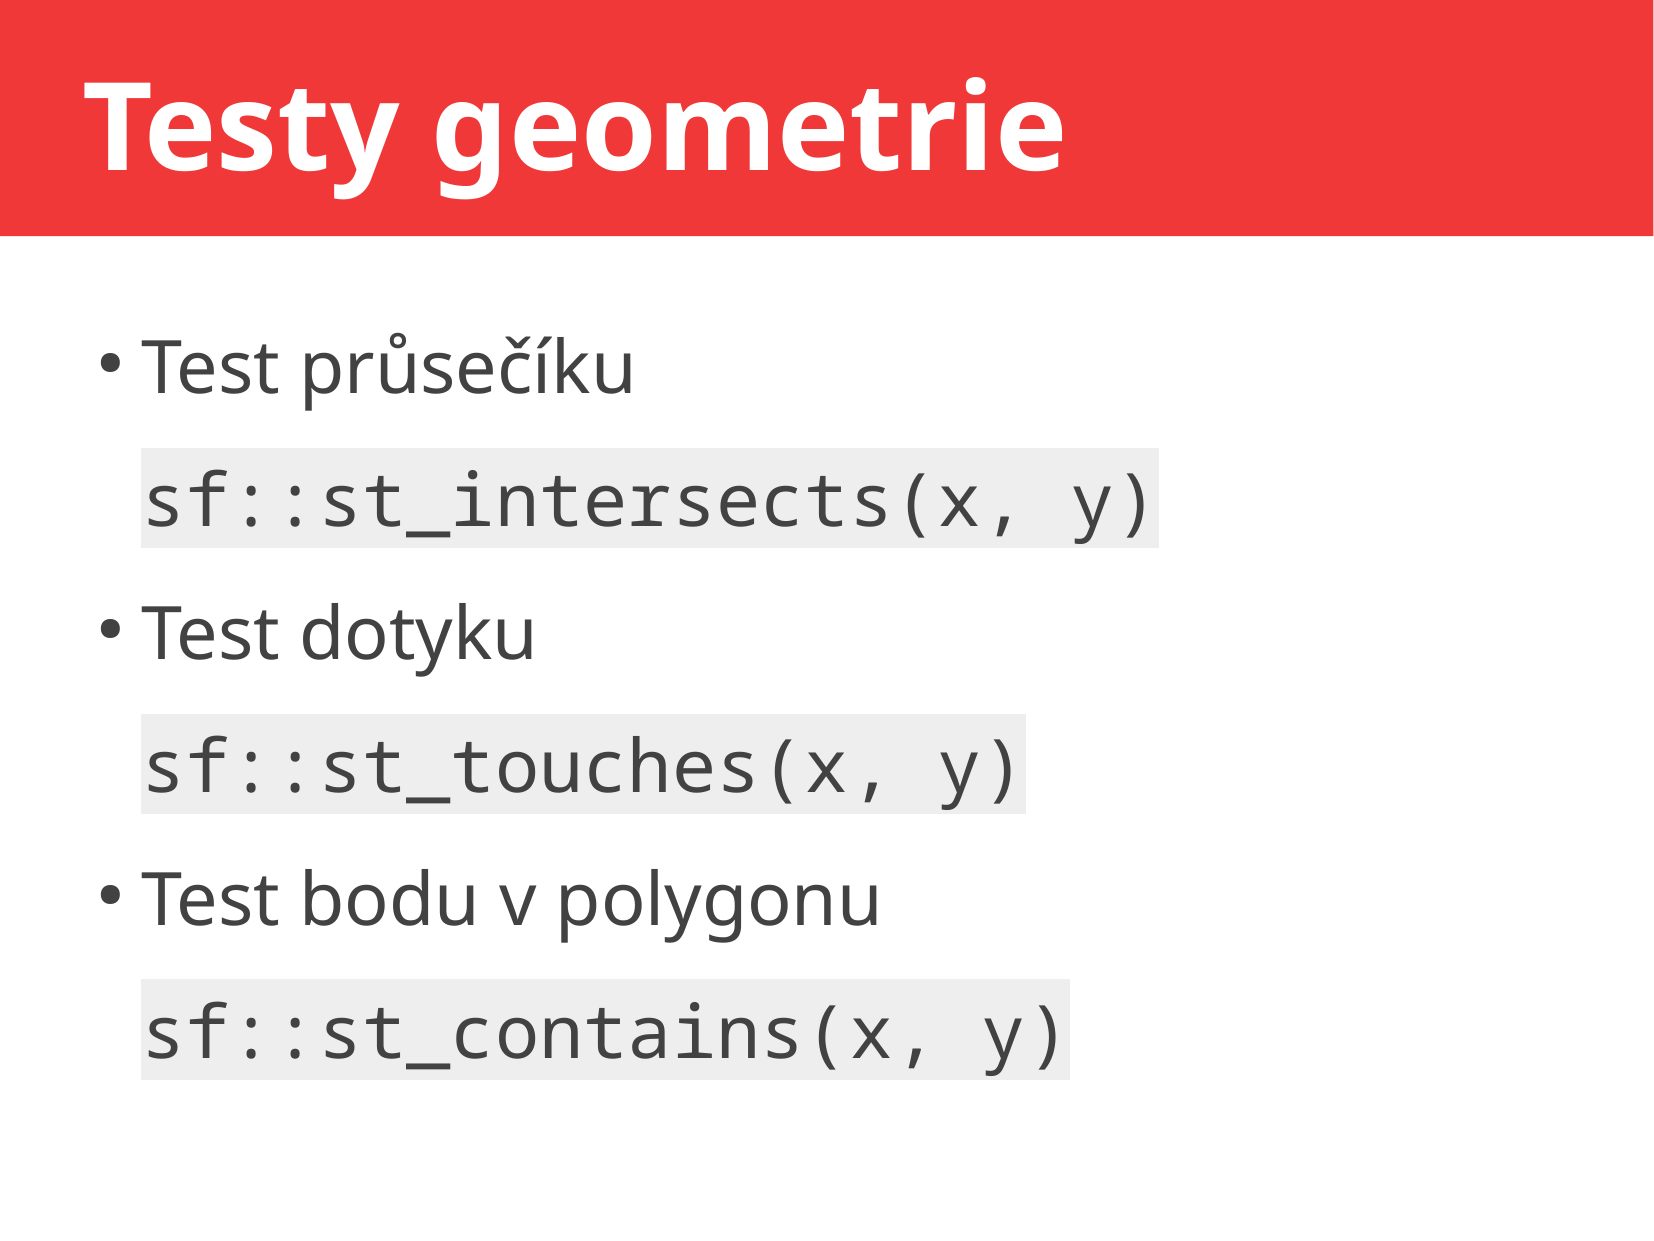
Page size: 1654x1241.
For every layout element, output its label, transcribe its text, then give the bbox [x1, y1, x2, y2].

title Testy geometrie [82, 19, 1571, 227]
list Test průsečíku sf::st_intersects(x, y) Test dotyku sf::st_touches(x, y) Test bodu v polygonu sf::st_contains(x, y) [82, 314, 1563, 1080]
